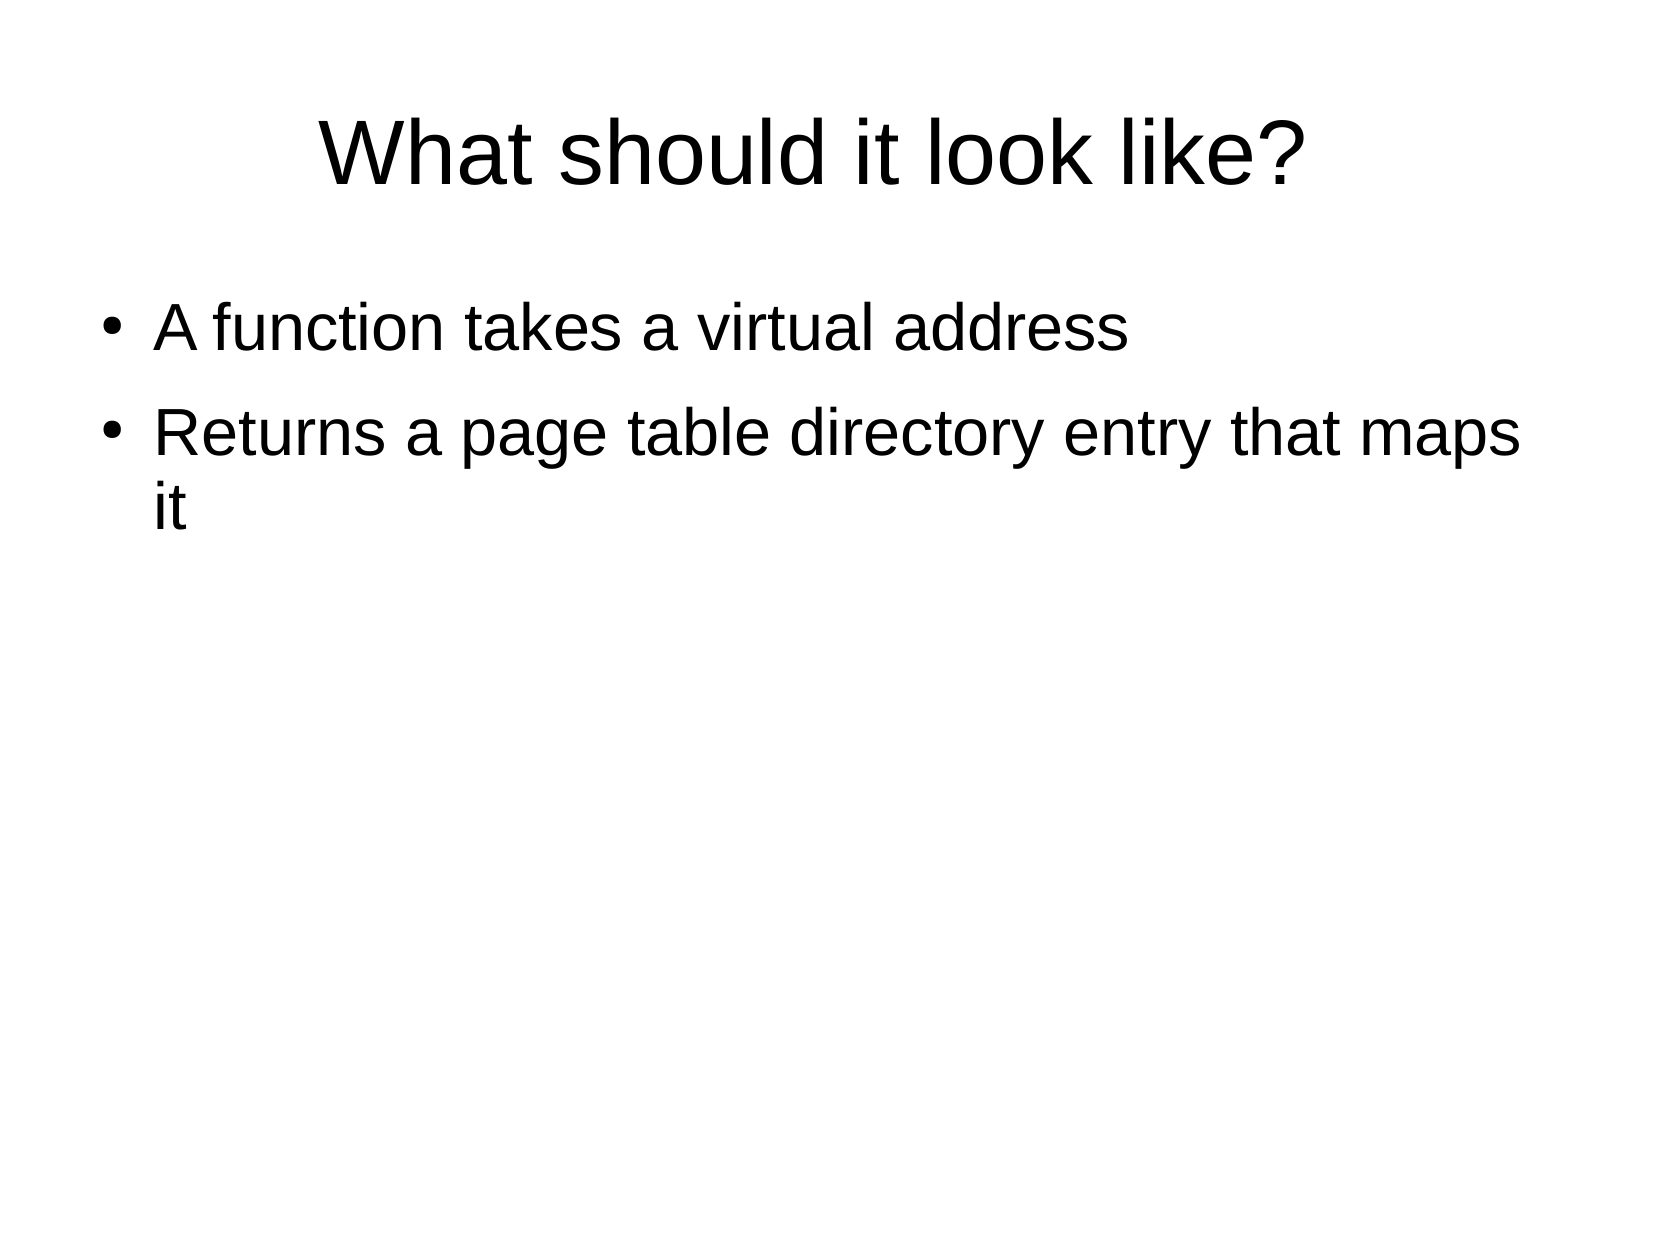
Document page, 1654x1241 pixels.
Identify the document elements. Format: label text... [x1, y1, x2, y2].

list A function takes a virtual address Returns a page table directory entry that maps it [82, 290, 1571, 1010]
title What should it look like? [82, 49, 1571, 257]
